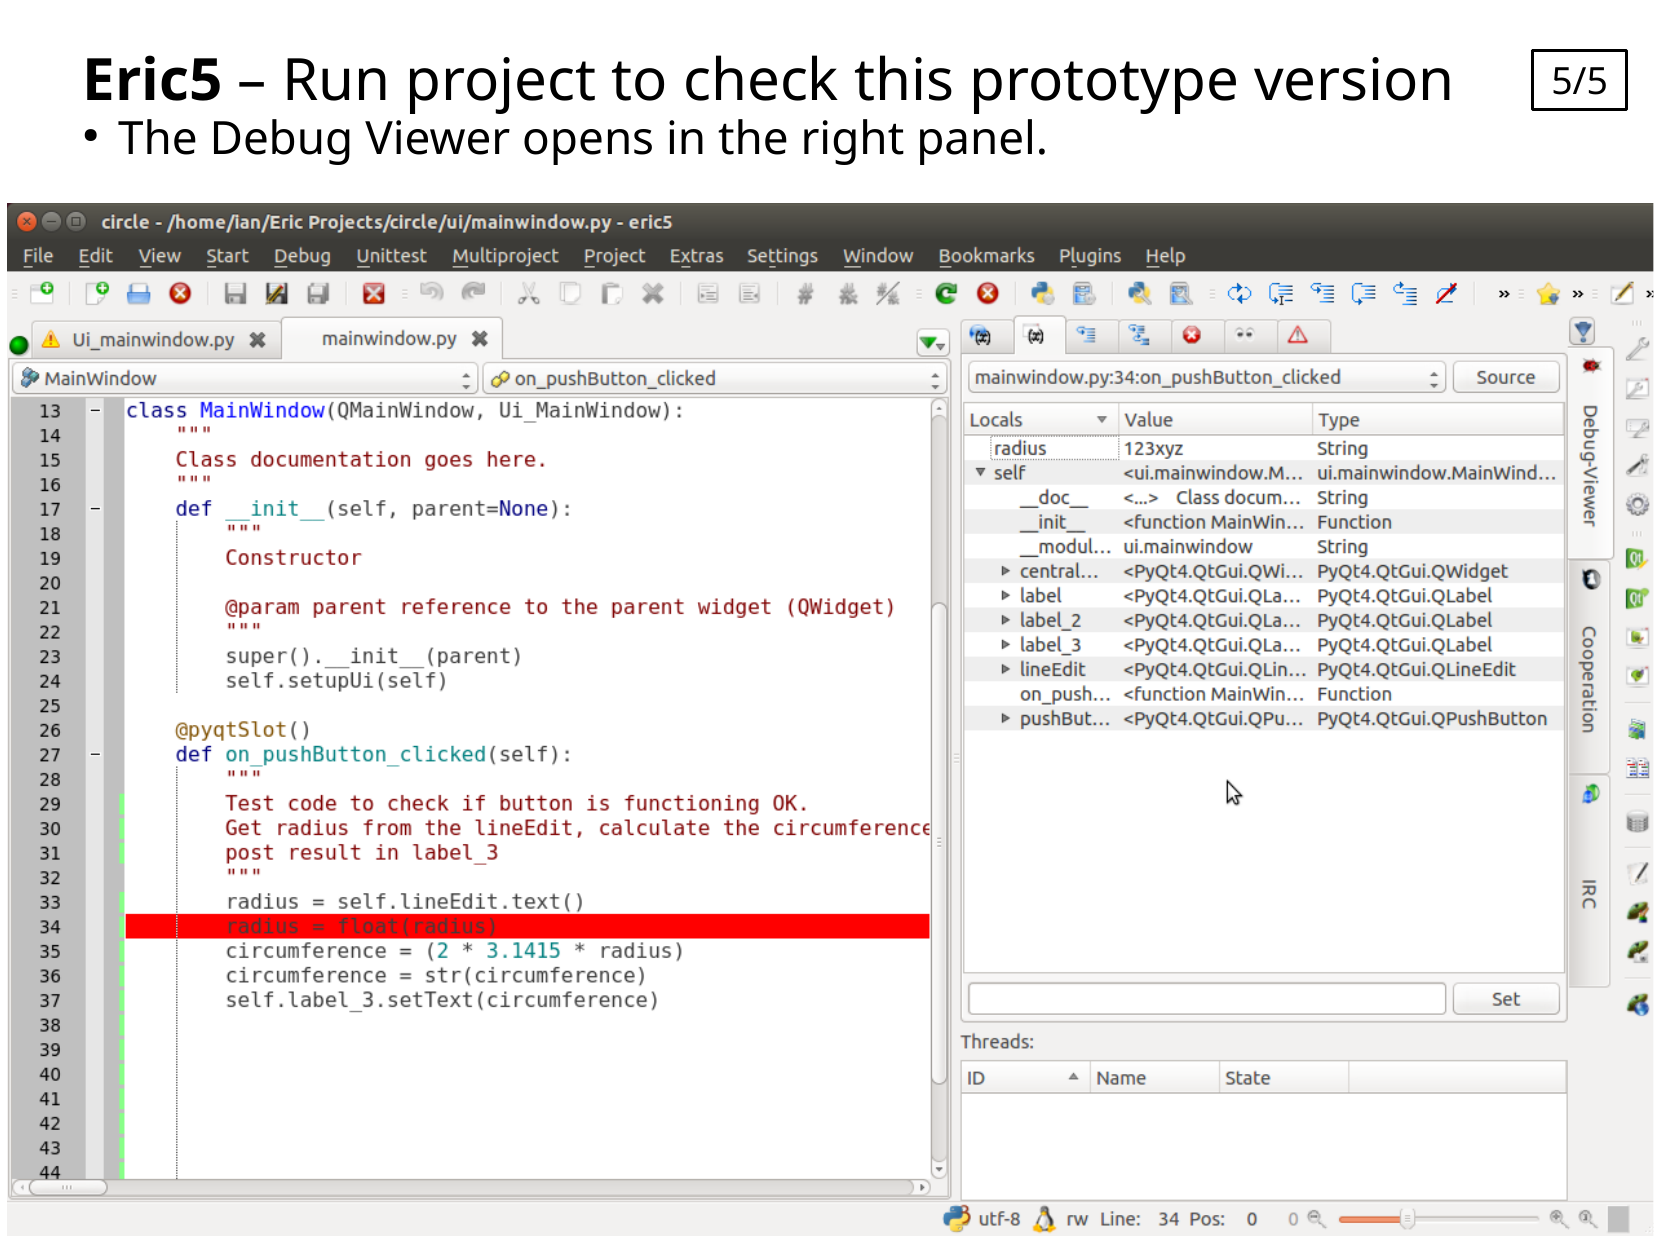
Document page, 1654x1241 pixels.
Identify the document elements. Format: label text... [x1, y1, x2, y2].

text_box 5/5 [1532, 50, 1627, 110]
picture [7, 203, 1654, 1236]
title Eric5 – Run project to check this prototype version [82, 39, 1571, 94]
text_box The Debug Viewer opens in the right panel. [82, 94, 1571, 180]
